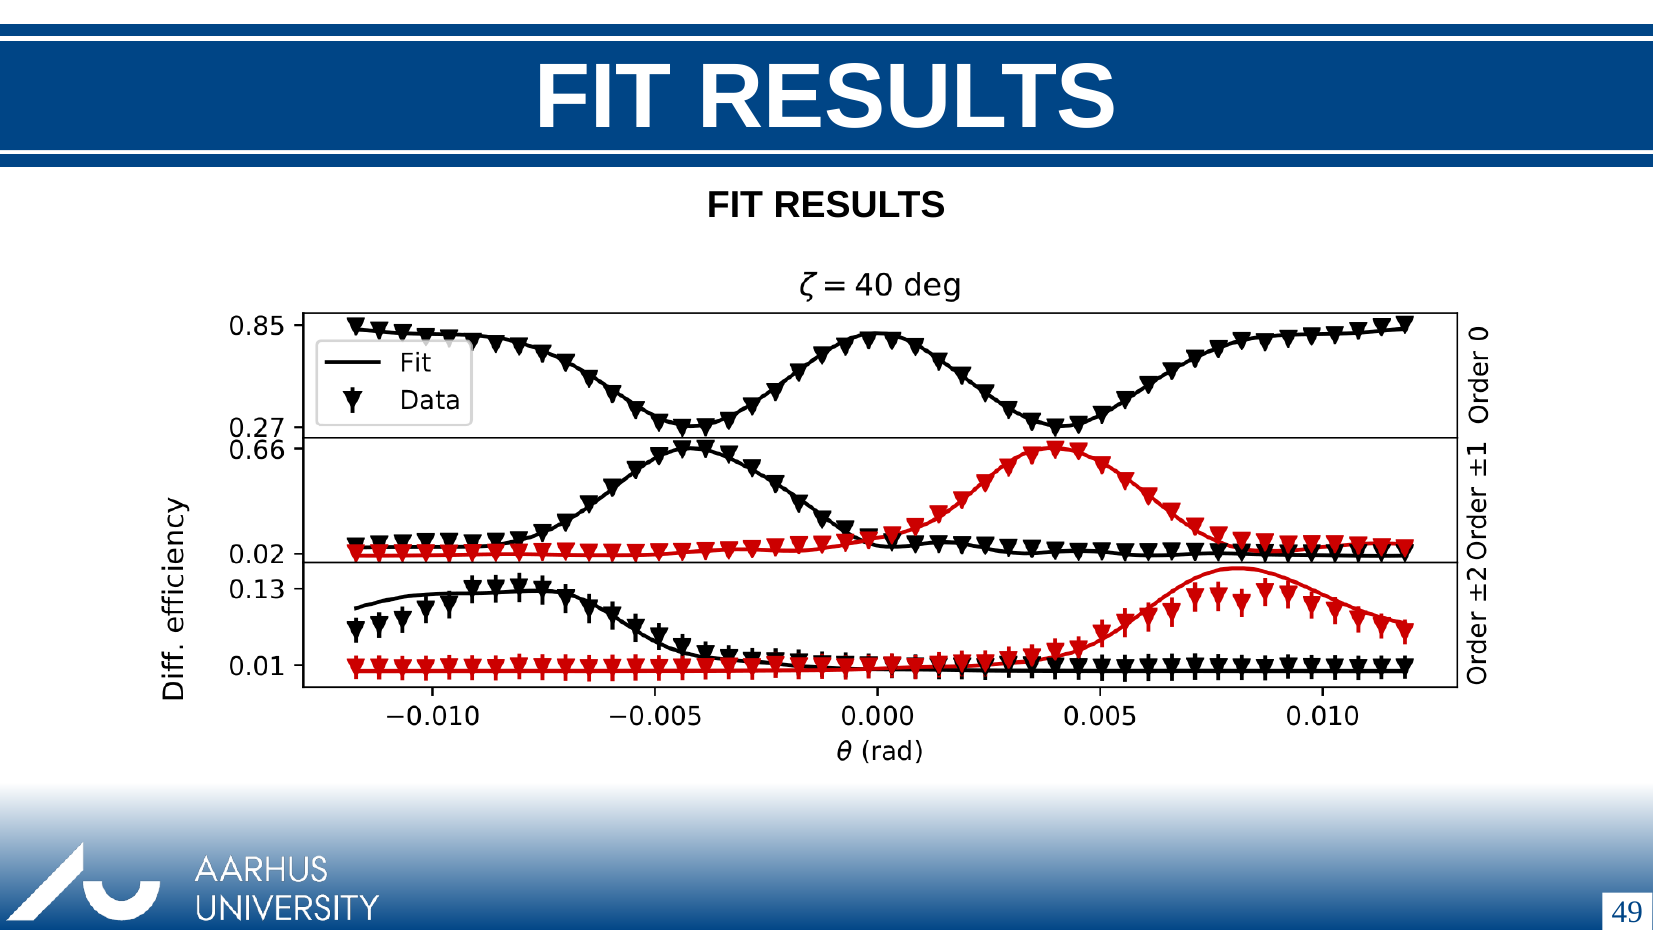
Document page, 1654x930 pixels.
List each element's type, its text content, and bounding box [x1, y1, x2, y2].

text_box FIT RESULTS [692, 176, 961, 234]
picture [5, 841, 414, 928]
title FIT RESULTS [0, 41, 1653, 151]
picture [152, 260, 1506, 771]
